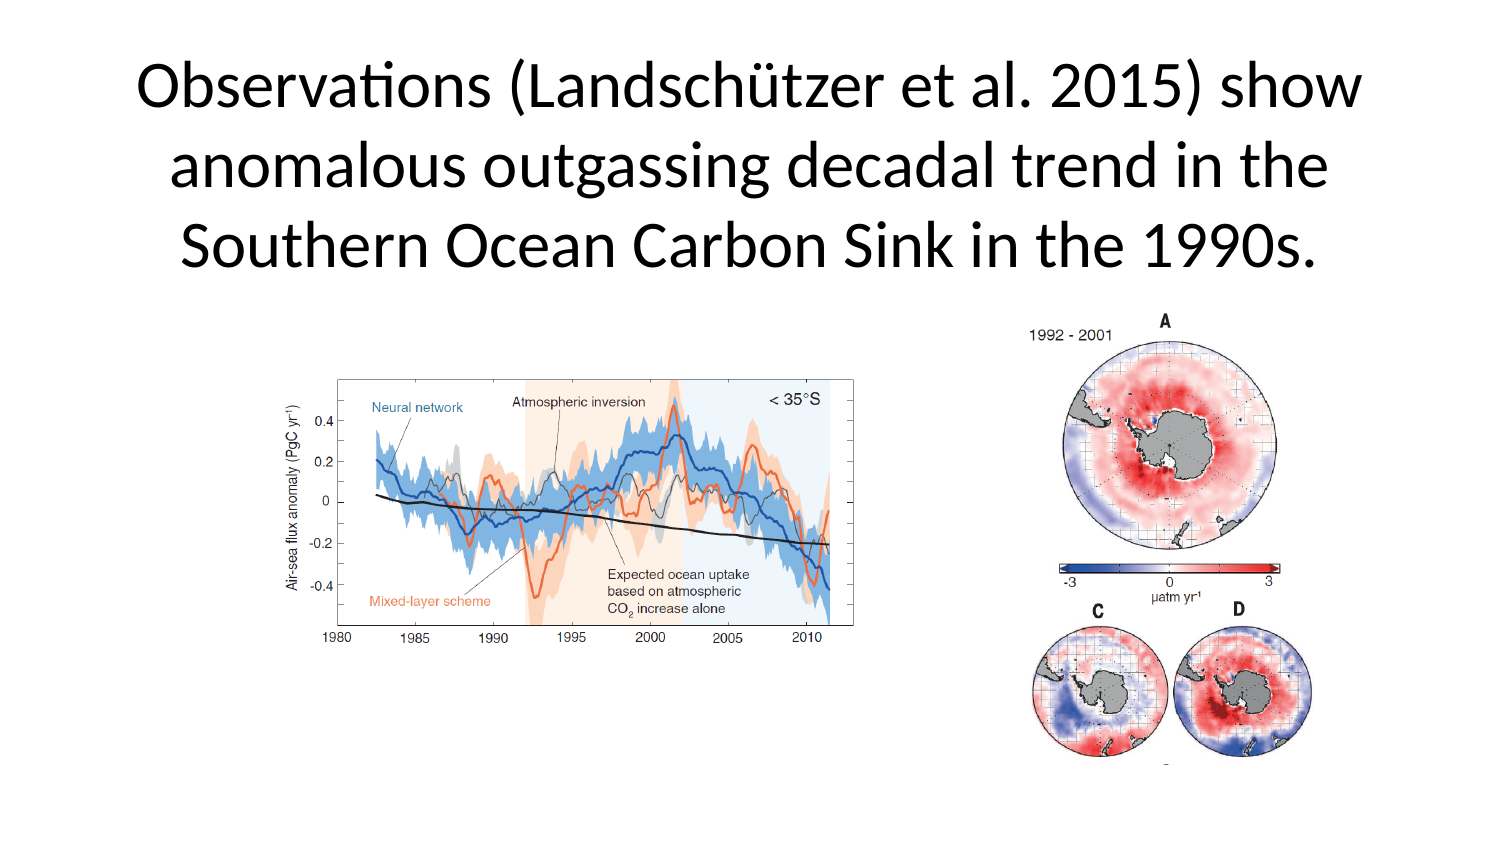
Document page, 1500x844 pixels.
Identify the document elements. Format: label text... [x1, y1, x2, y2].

picture [281, 374, 856, 646]
picture [1020, 306, 1320, 766]
title Observations (Landschützer et al. 2015) show anomalous outgassing decadal trend in the Southern Ocean Carbon Sink in the 1990s. [75, 33, 1426, 175]
